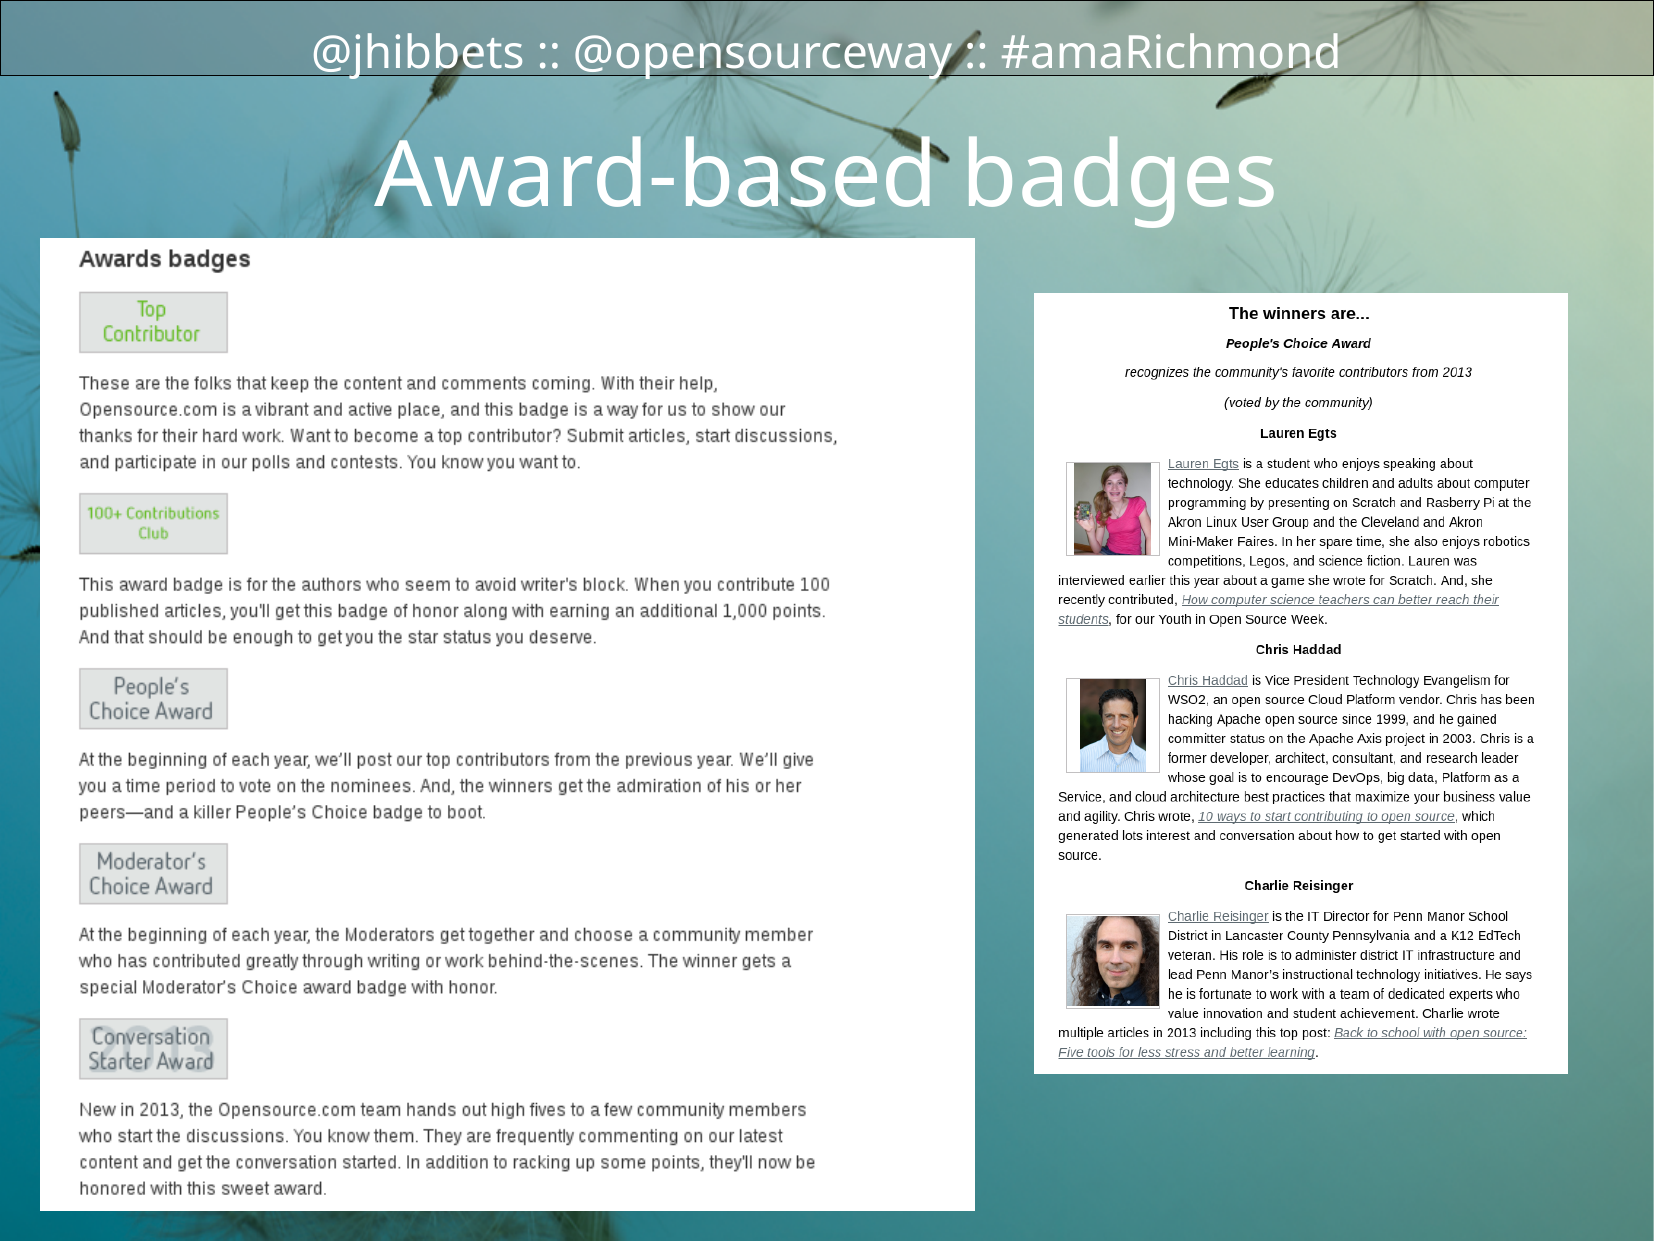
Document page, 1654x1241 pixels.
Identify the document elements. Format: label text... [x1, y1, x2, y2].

title Award-based badges [82, 67, 1571, 275]
picture [0, 76, 1654, 1241]
